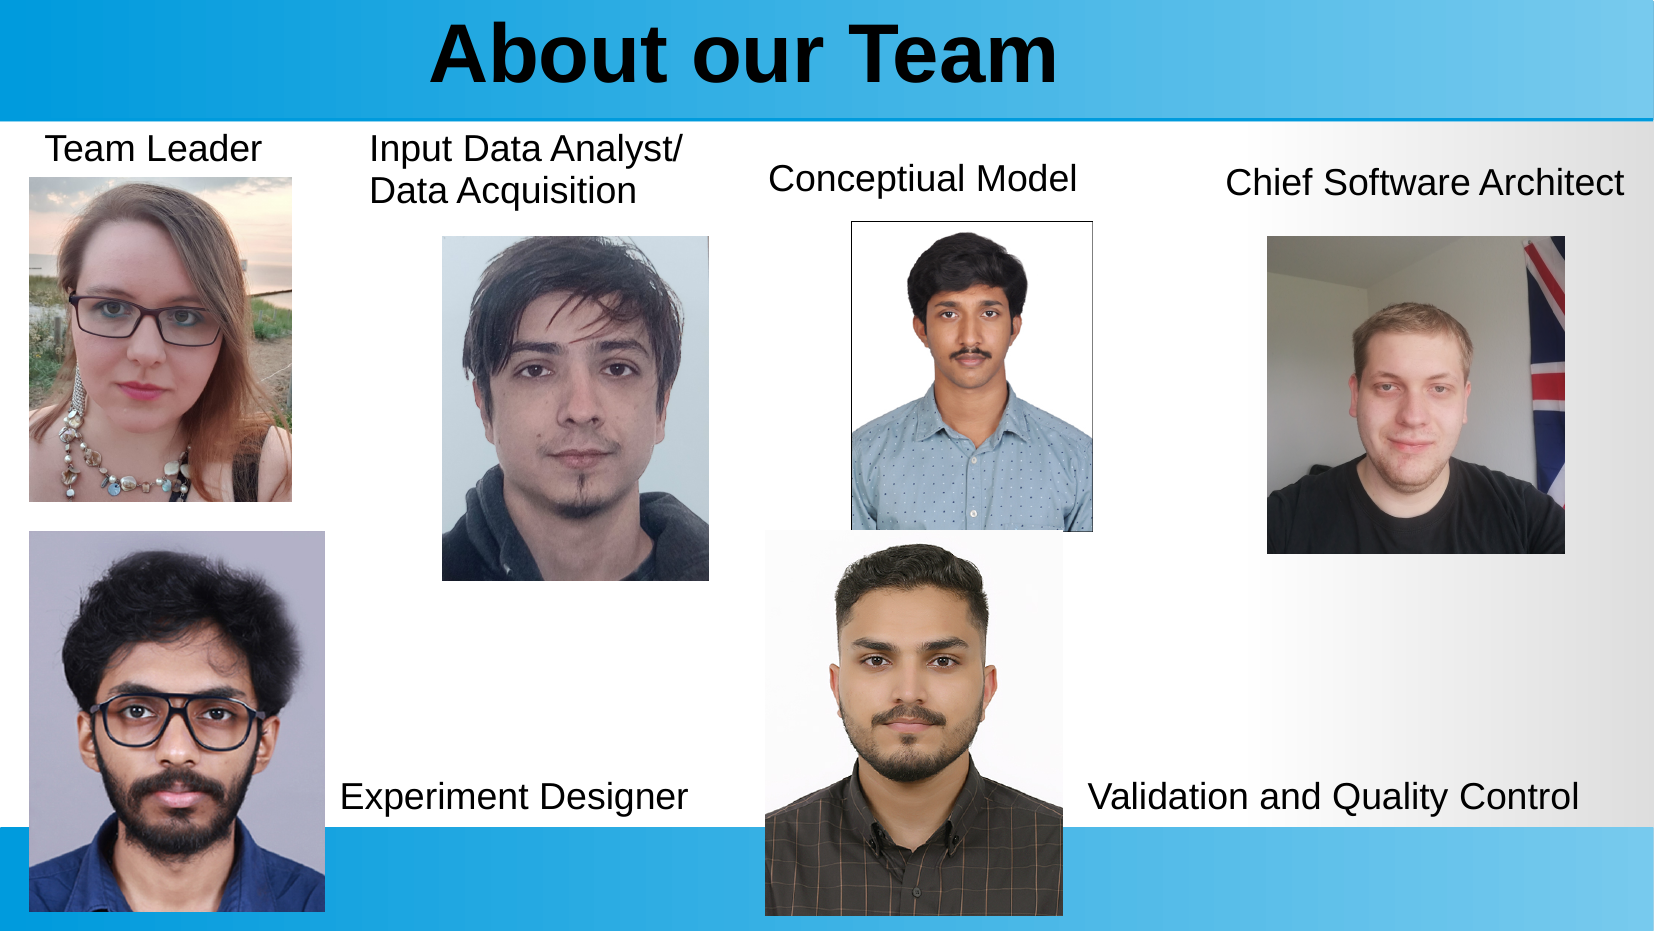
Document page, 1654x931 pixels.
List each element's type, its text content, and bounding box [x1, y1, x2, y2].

text_box Experiment Designer [325, 767, 765, 867]
text_box Chief Software Architect [1210, 154, 1654, 296]
picture [29, 177, 292, 502]
text_box Team Leader [29, 120, 354, 178]
picture [1267, 236, 1565, 554]
text_box Input Data Analyst/ Data Acquisition [354, 120, 718, 220]
picture [442, 236, 709, 581]
text_box About our Team [413, 0, 1182, 201]
text_box Conceptiual Model [753, 149, 1093, 207]
text_box Validation and Quality Control [1072, 767, 1595, 825]
picture [765, 221, 1093, 916]
picture [29, 531, 325, 912]
